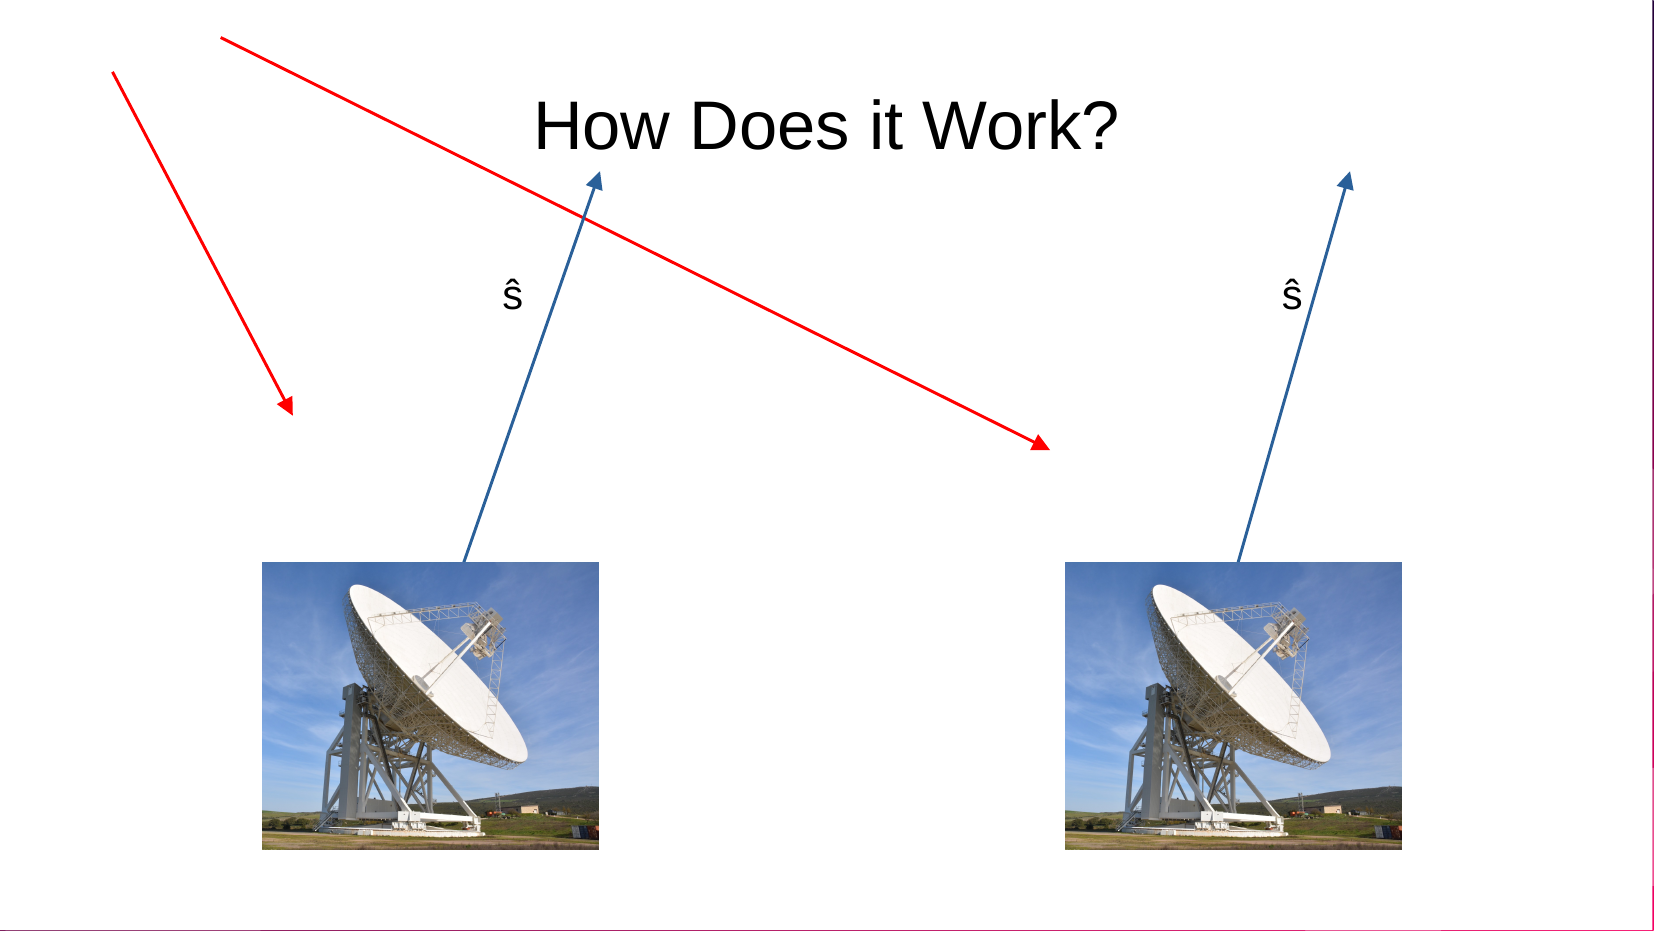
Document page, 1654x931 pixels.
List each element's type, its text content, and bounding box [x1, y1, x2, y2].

picture [262, 562, 599, 850]
text_box ŝ [1267, 264, 1343, 340]
title How Does it Work? [240, 44, 1565, 207]
title How Does it Work? [88, 44, 556, 207]
picture [1065, 562, 1402, 850]
text_box ŝ [487, 264, 563, 340]
